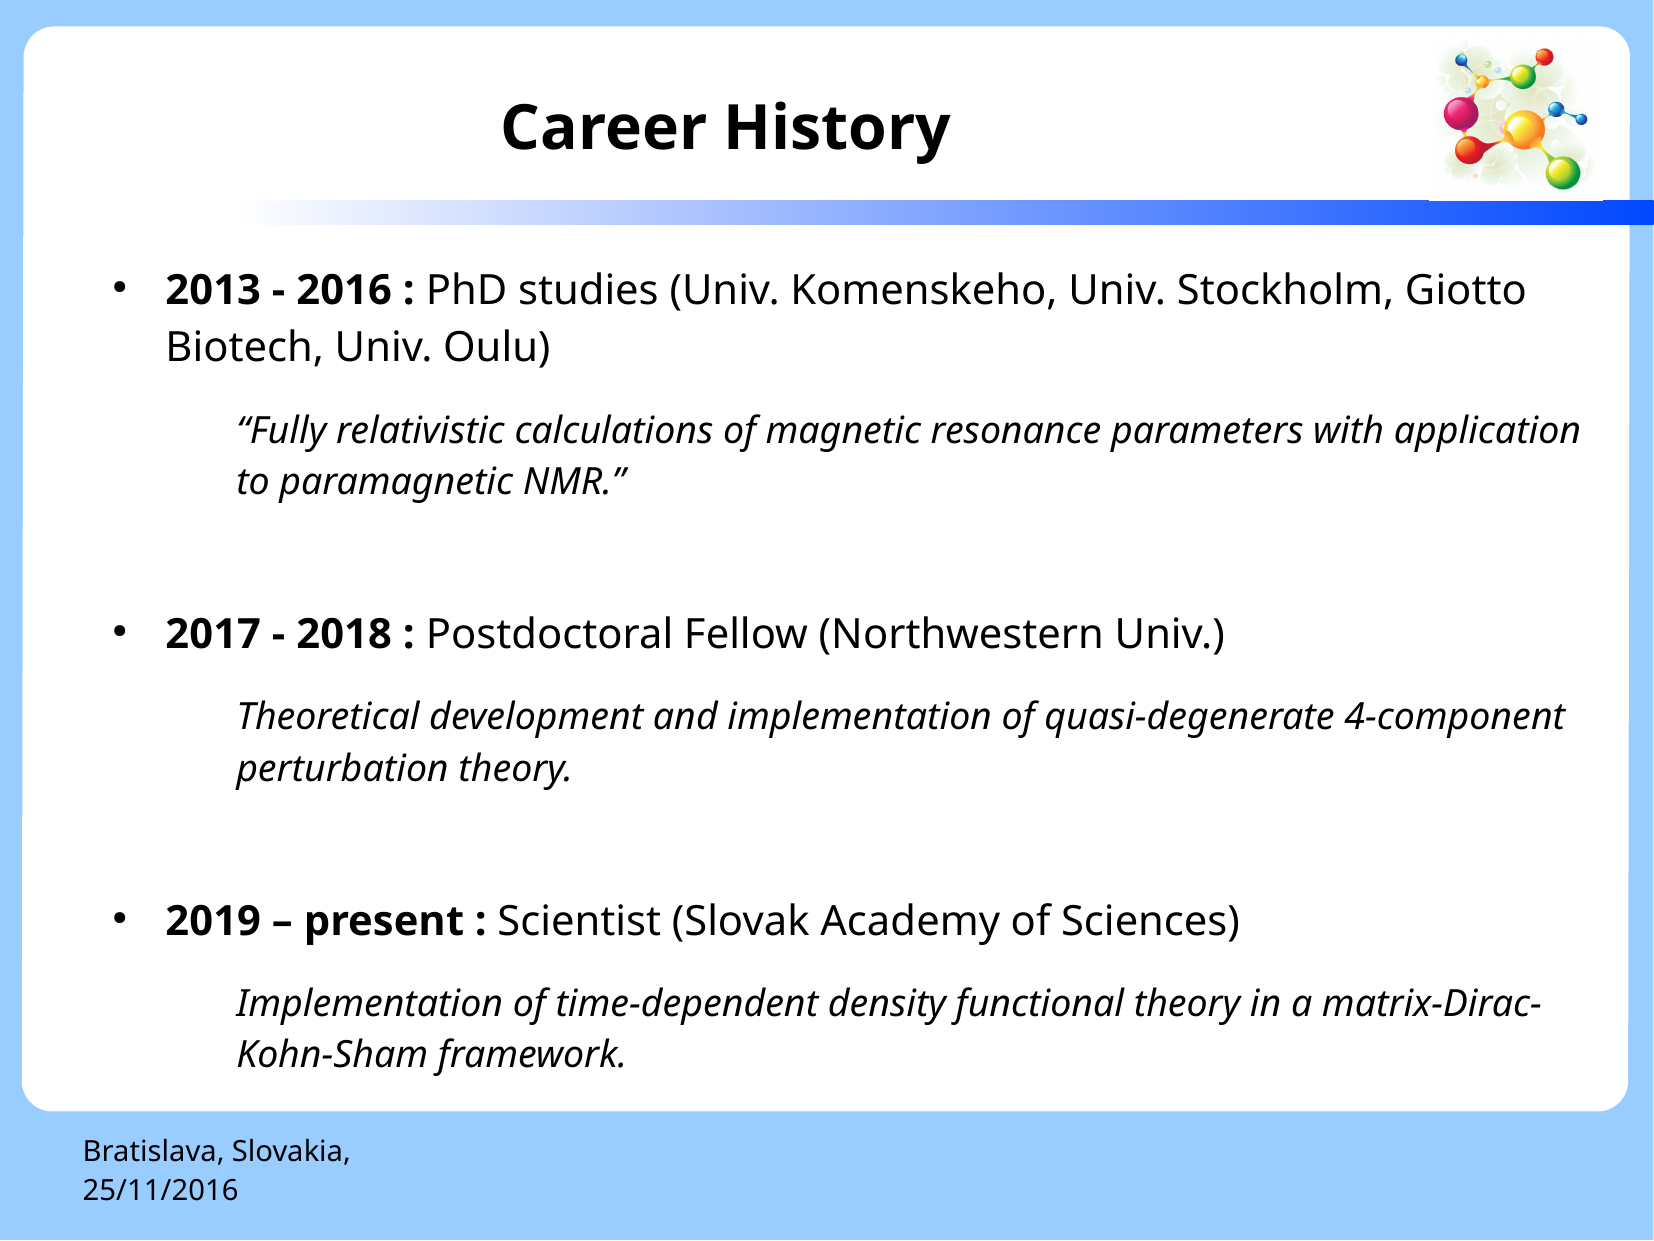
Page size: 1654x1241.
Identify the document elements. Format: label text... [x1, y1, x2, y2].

title Career History [82, 49, 1371, 201]
picture [1429, 35, 1603, 201]
list 2013 - 2016 : PhD studies (Univ. Komenskeho, Univ. Stockholm, Giotto Biotech, Univ. Oulu) “Fully relativistic calculations of magnetic resonance parameters with application to paramagnetic NMR.” 2017 - 2018 : Postdoctoral Fellow (Northwestern Univ.) Theoretical development and implementation of quasi-degenerate 4-component perturbation theory. 2019 – present : Scientist (Slovak Academy of Sciences) Implementation of time-dependent density functional theory in a matrix-Dirac-Kohn-Sham framework. [94, 259, 1600, 1087]
